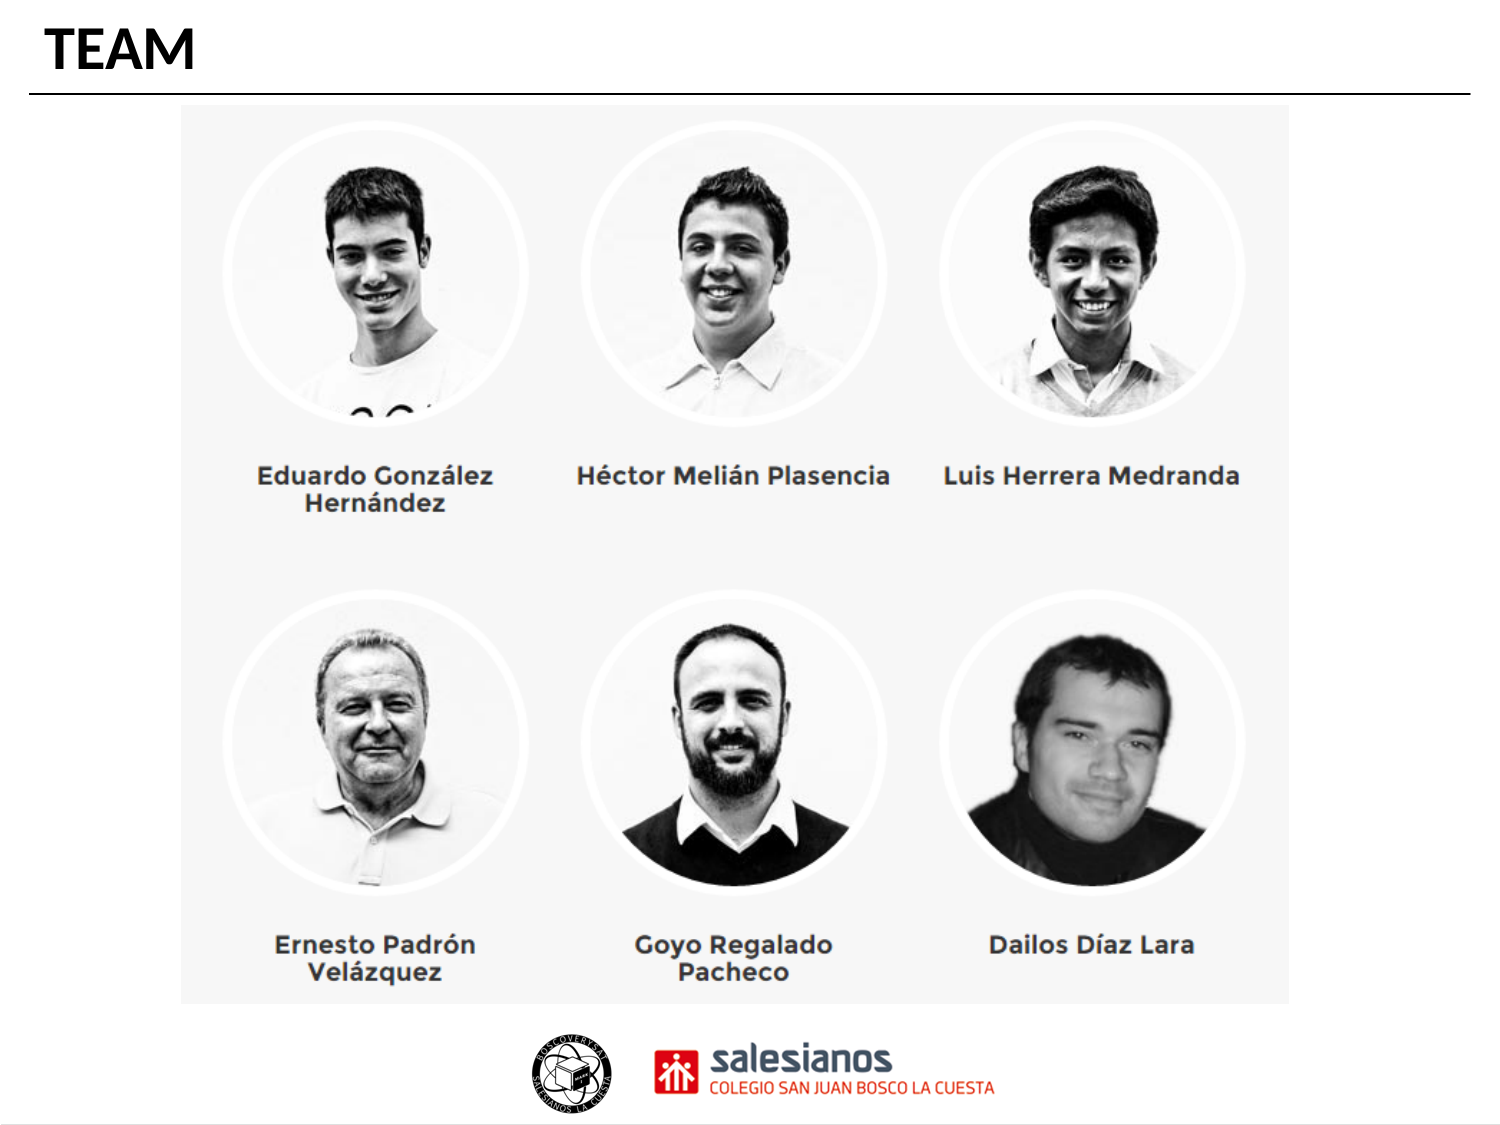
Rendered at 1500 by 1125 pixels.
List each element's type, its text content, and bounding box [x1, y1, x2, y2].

picture [0, 0, 1500, 1125]
text_box TEAM [29, 0, 1472, 90]
